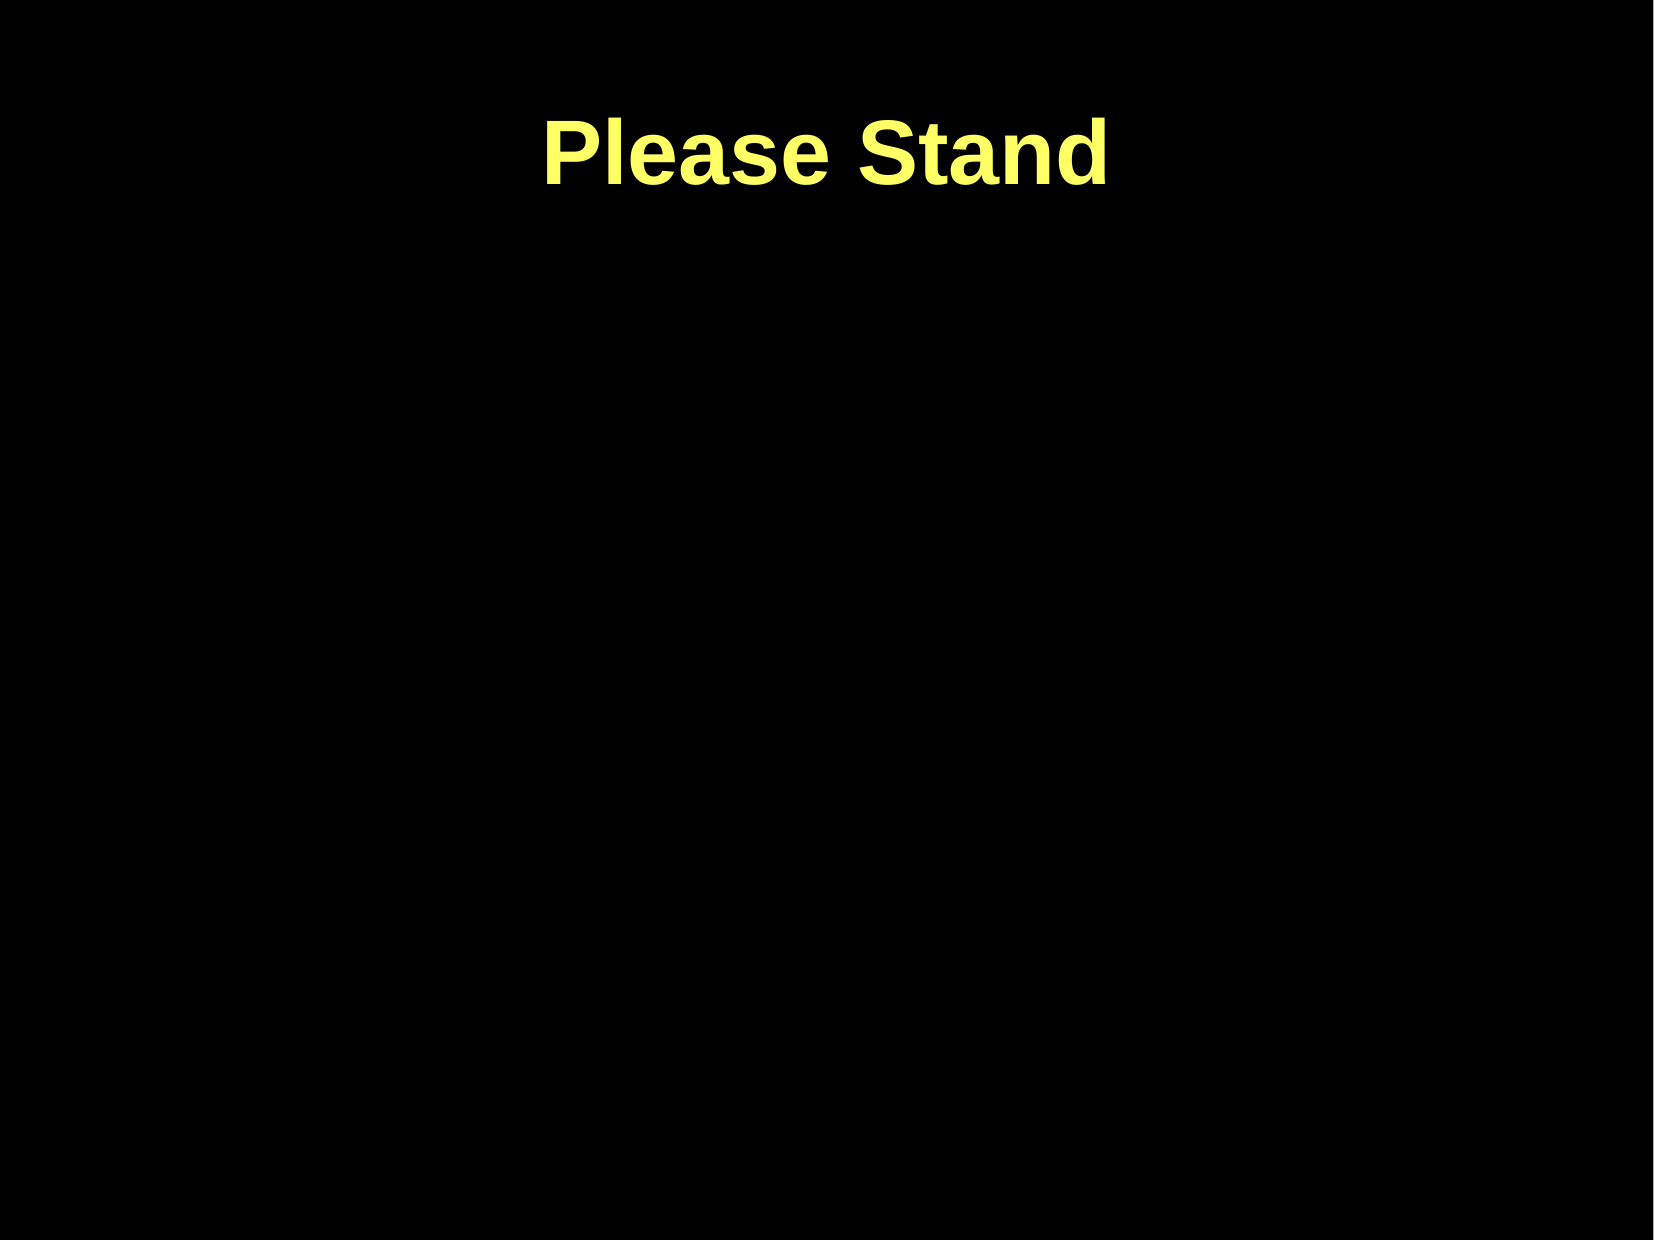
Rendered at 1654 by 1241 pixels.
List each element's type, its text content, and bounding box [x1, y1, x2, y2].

title Please Stand [82, 49, 1571, 257]
